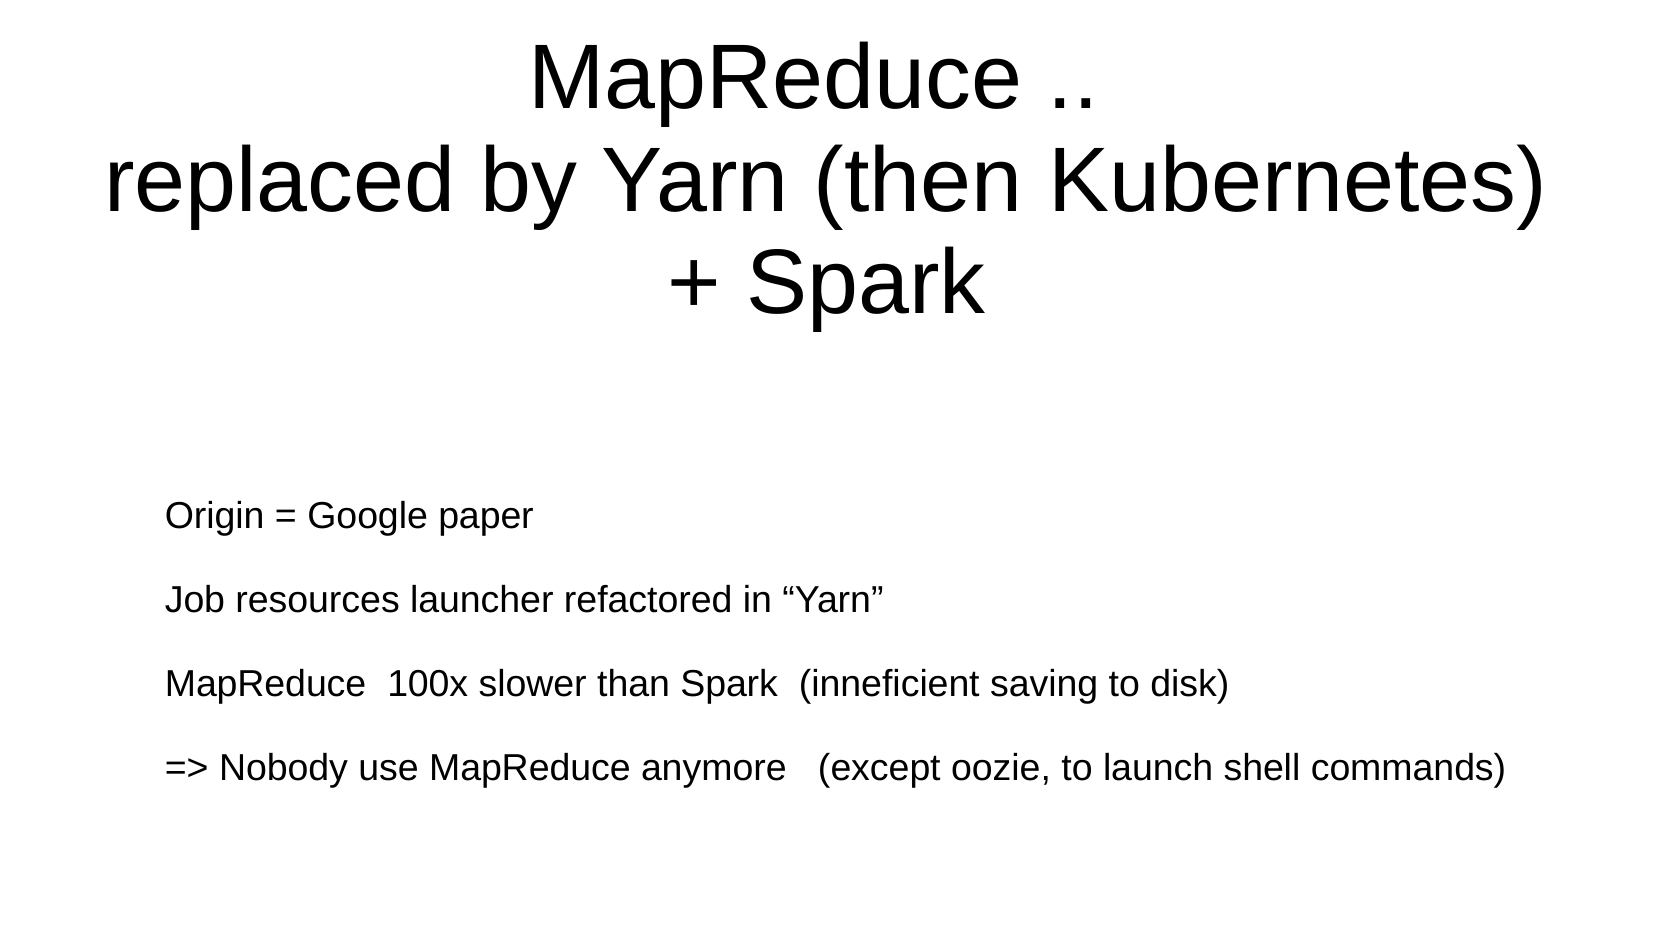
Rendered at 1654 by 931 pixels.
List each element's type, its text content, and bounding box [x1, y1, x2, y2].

text_box Origin = Google paper Job resources launcher refactored in “Yarn” MapReduce 100x slower than Spark (inneficient saving to disk) => Nobody use MapReduce anymore (except oozie, to launch shell commands) [150, 487, 1522, 797]
title MapReduce .. replaced by Yarn (then Kubernetes) + Spark [82, 25, 1571, 334]
